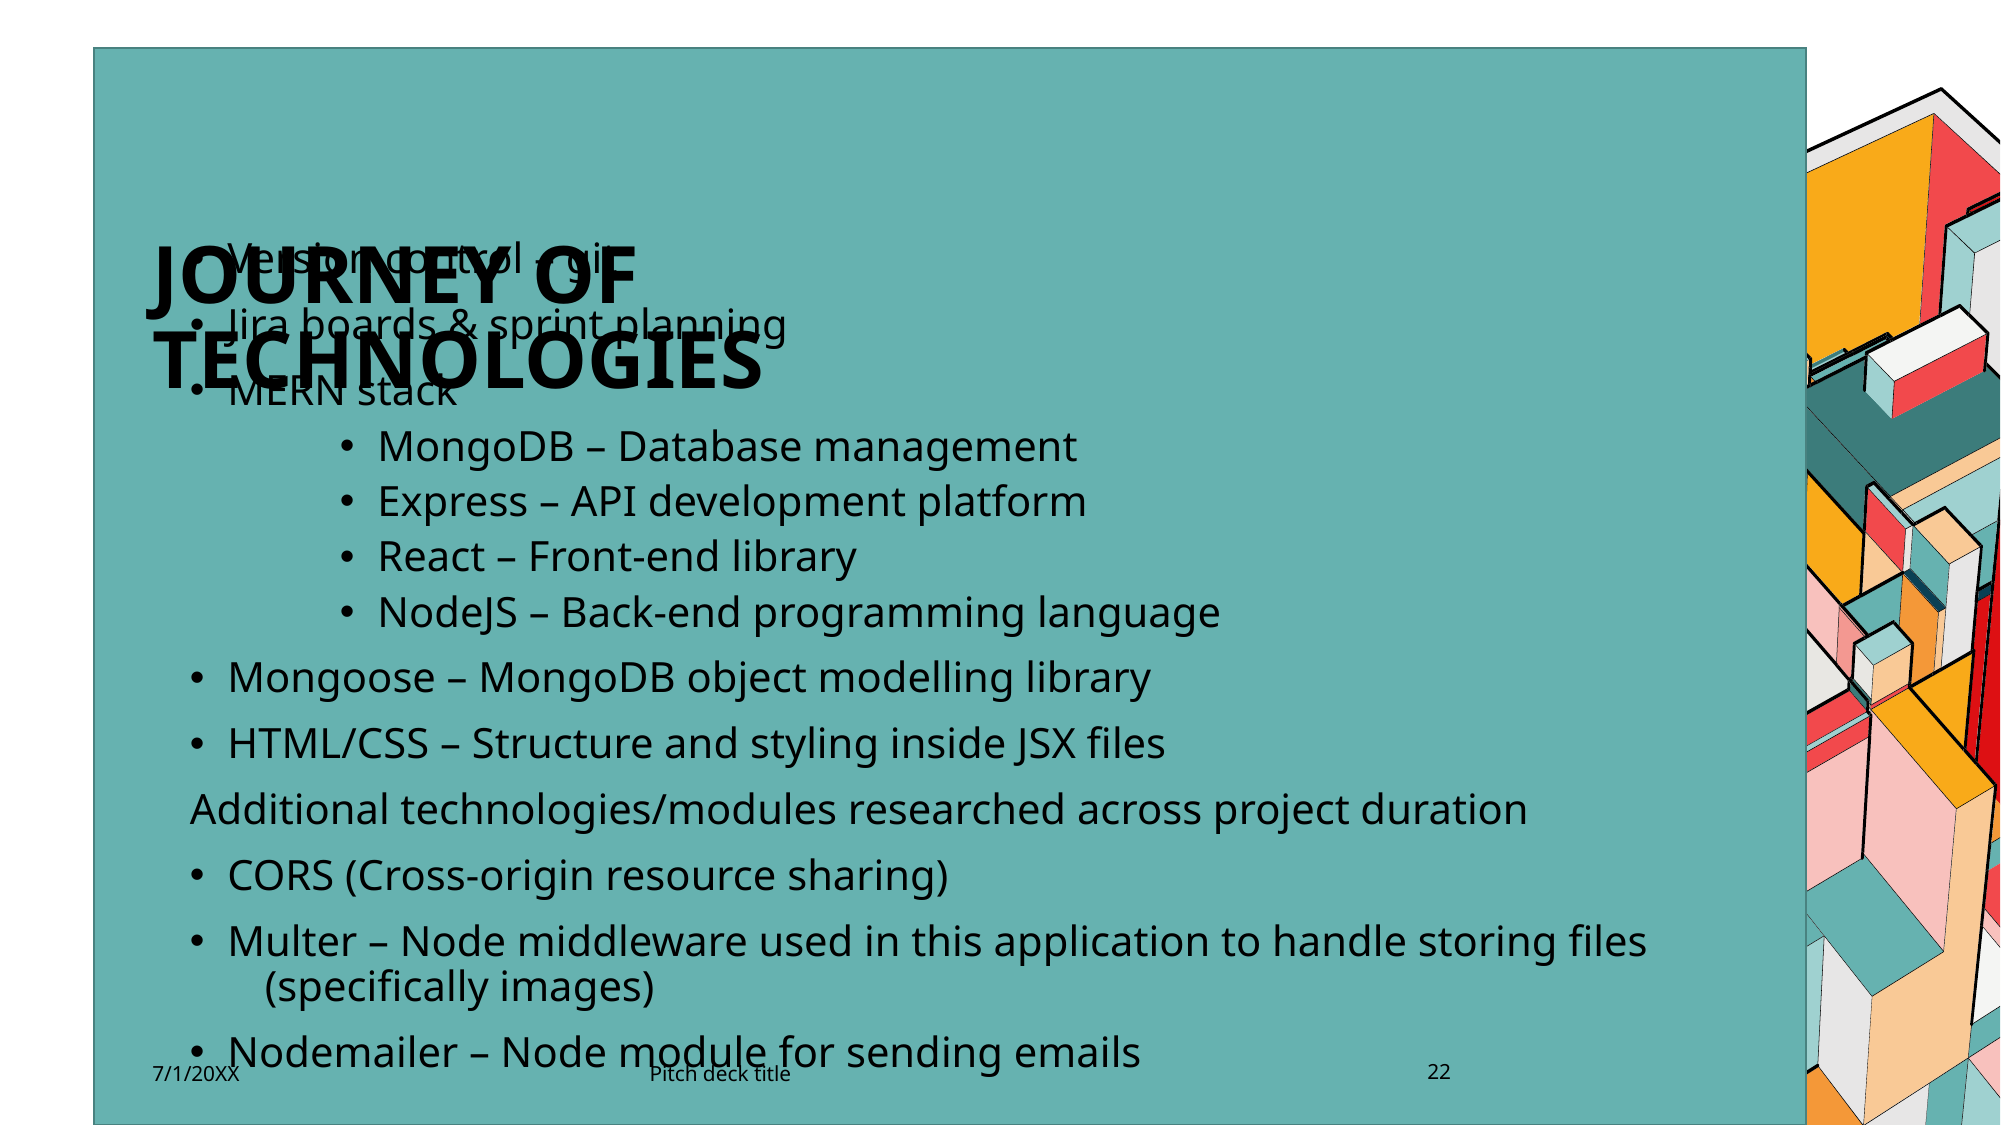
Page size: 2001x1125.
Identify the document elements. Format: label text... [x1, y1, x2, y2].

text_box [730, 938, 742, 943]
text_box [272, 938, 284, 953]
text_box 7/1/20XX [290, 1047, 302, 1064]
text_box [1165, 938, 1178, 953]
text_box [1353, 938, 1365, 953]
text_box [598, 938, 610, 953]
text_box [322, 938, 334, 943]
text_box [1242, 938, 1255, 953]
text_box 7/1/20XX [239, 1042, 251, 1061]
text_box [1049, 938, 1062, 953]
text_box [437, 938, 450, 953]
text_box Version control – git Jira boards & sprint planning MERN stack MongoDB – Database management Express – API development platform React – Front-end library NodeJS – Back-end programming language Mongoose – MongoDB object modelling library HTML/CSS – Structure and styling inside JSX files Additional technologies/modules researched across project duration CORS (Cross-origin resource sharing) Multer – Node middleware used in this application to handle storing files (specifically images) Nodemailer – Node module for sending emails [174, 230, 1825, 938]
text_box [833, 938, 845, 953]
text_box [1458, 938, 1471, 953]
text_box [415, 938, 423, 950]
text_box [690, 945, 700, 953]
text_box [657, 938, 664, 951]
text_box [765, 938, 777, 953]
text_box Pitch deck title [634, 1042, 1085, 1103]
text_box [634, 938, 646, 943]
text_box ‹#› [1412, 1042, 1863, 1103]
title Journey of Technologies [174, 22, 1825, 230]
text_box [462, 938, 474, 953]
text_box [94, 48, 1806, 1125]
text_box [488, 938, 500, 943]
text_box [1389, 938, 1401, 943]
text_box [999, 945, 1009, 953]
text_box [241, 938, 251, 950]
text_box 7/1/20XX [137, 1042, 363, 1103]
text_box [1116, 945, 1126, 953]
text_box [671, 938, 678, 951]
text_box [810, 938, 822, 943]
text_box [572, 938, 584, 953]
text_box [1024, 938, 1037, 953]
text_box [1610, 938, 1622, 943]
text_box [1537, 938, 1549, 953]
text_box [1303, 945, 1313, 953]
